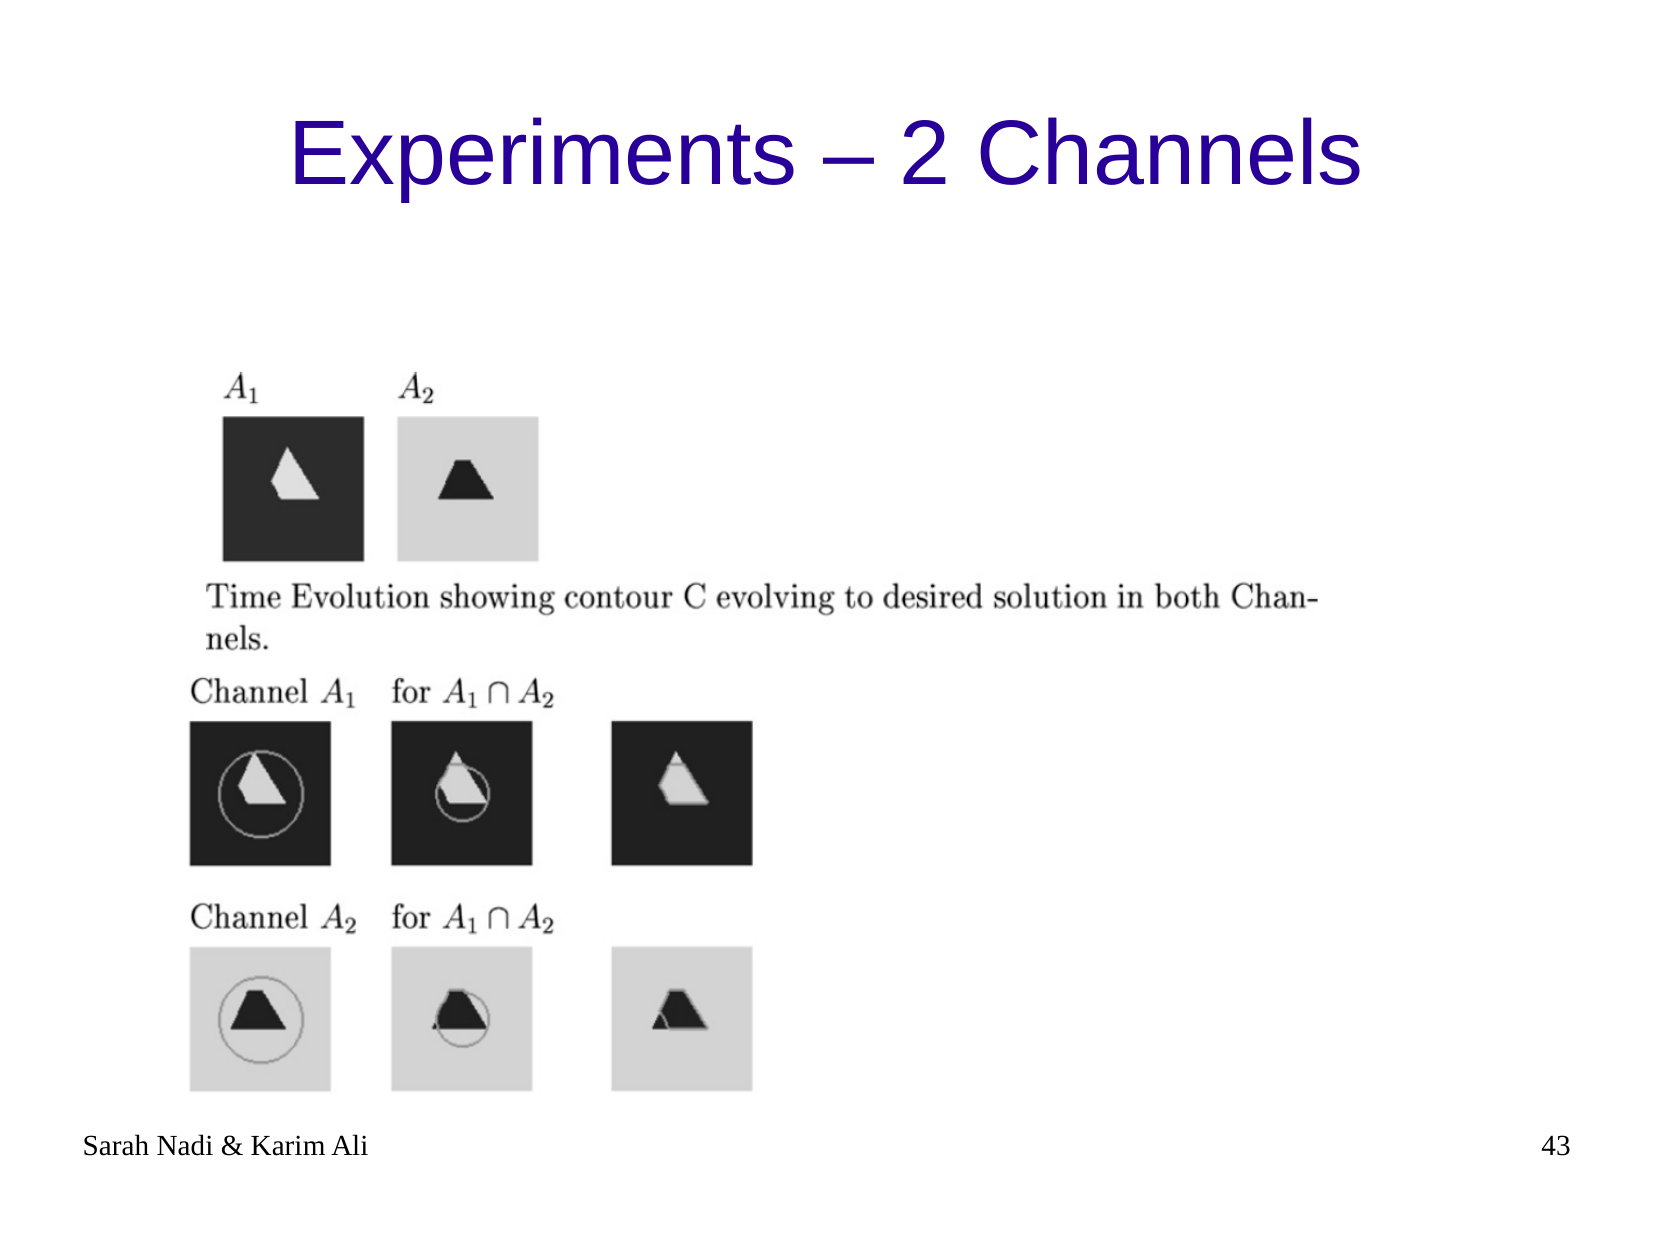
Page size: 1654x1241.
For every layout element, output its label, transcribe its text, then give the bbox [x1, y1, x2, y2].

title Experiments – 2 Channels [82, 56, 1571, 250]
picture [187, 665, 768, 1123]
picture [184, 366, 1334, 659]
